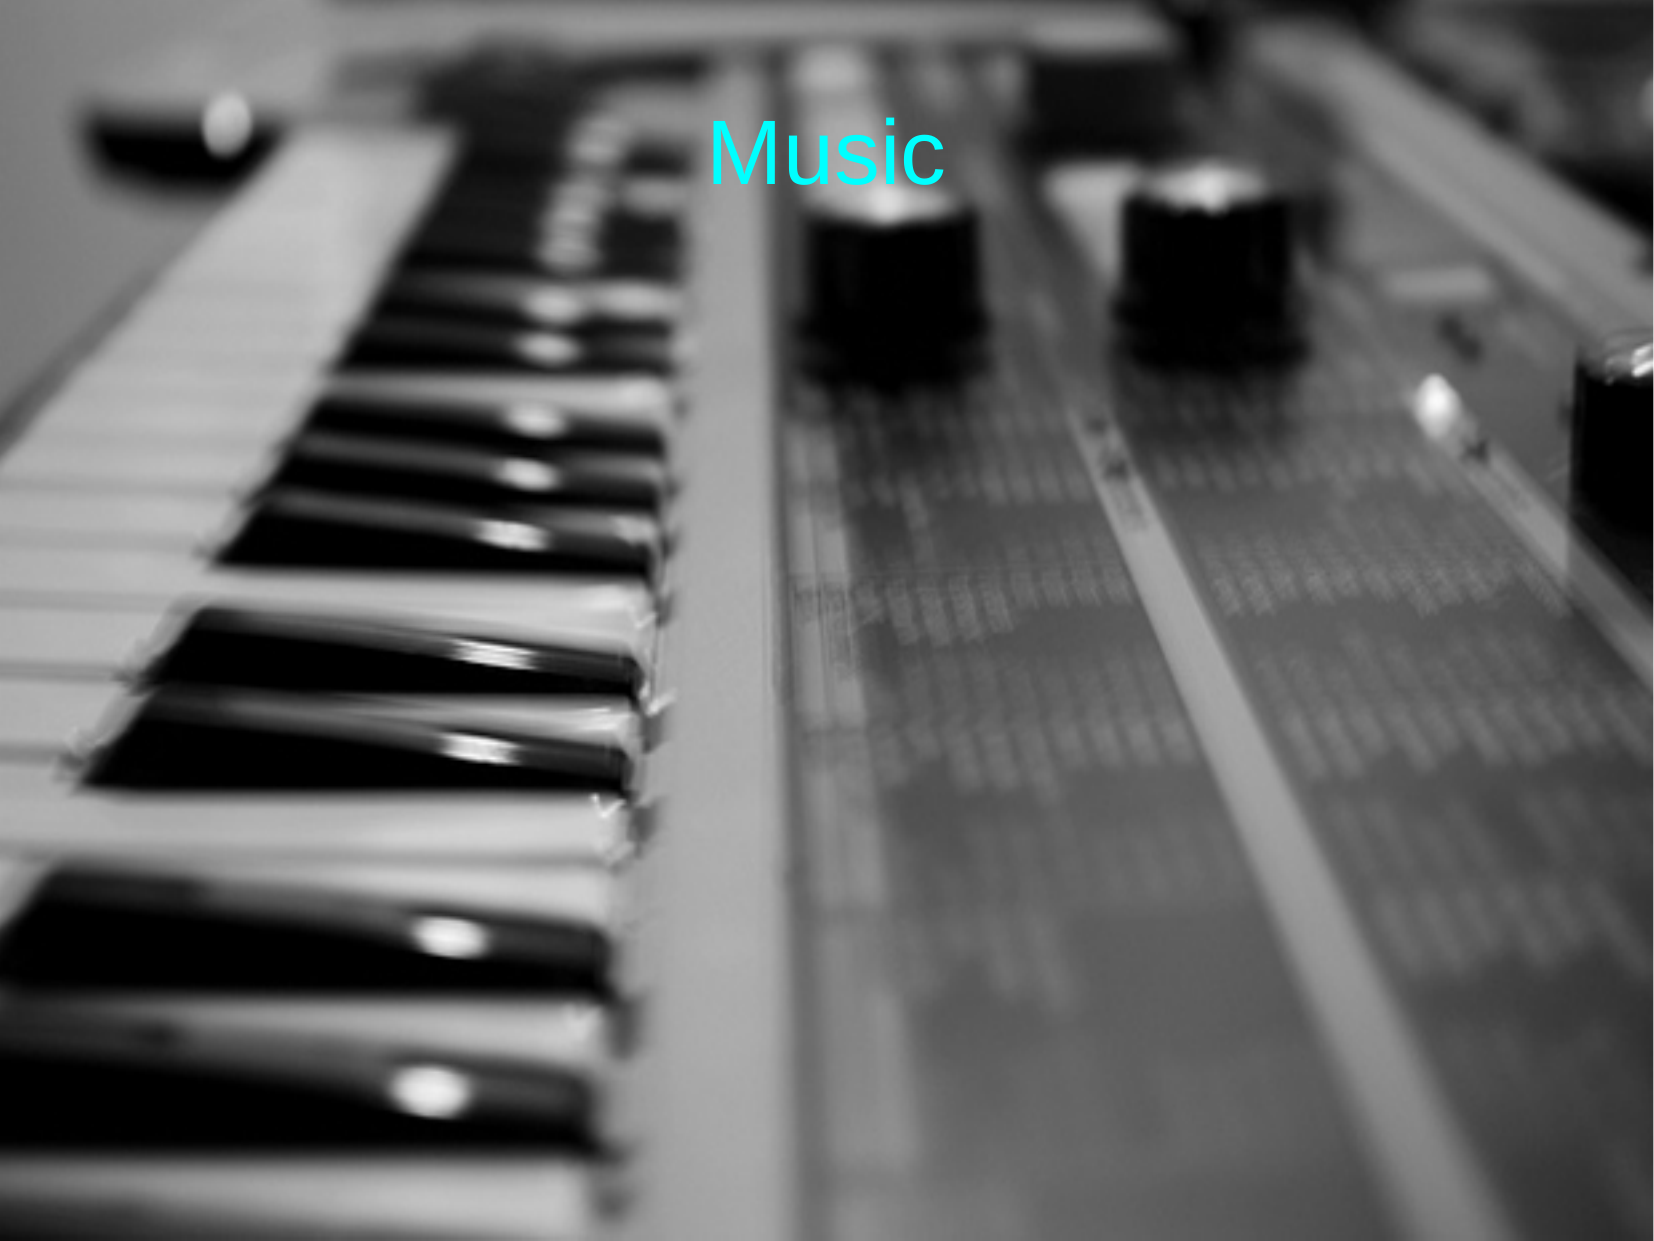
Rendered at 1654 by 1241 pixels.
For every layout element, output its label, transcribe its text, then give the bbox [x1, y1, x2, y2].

title Music [82, 49, 1571, 257]
picture [0, 0, 1654, 1241]
